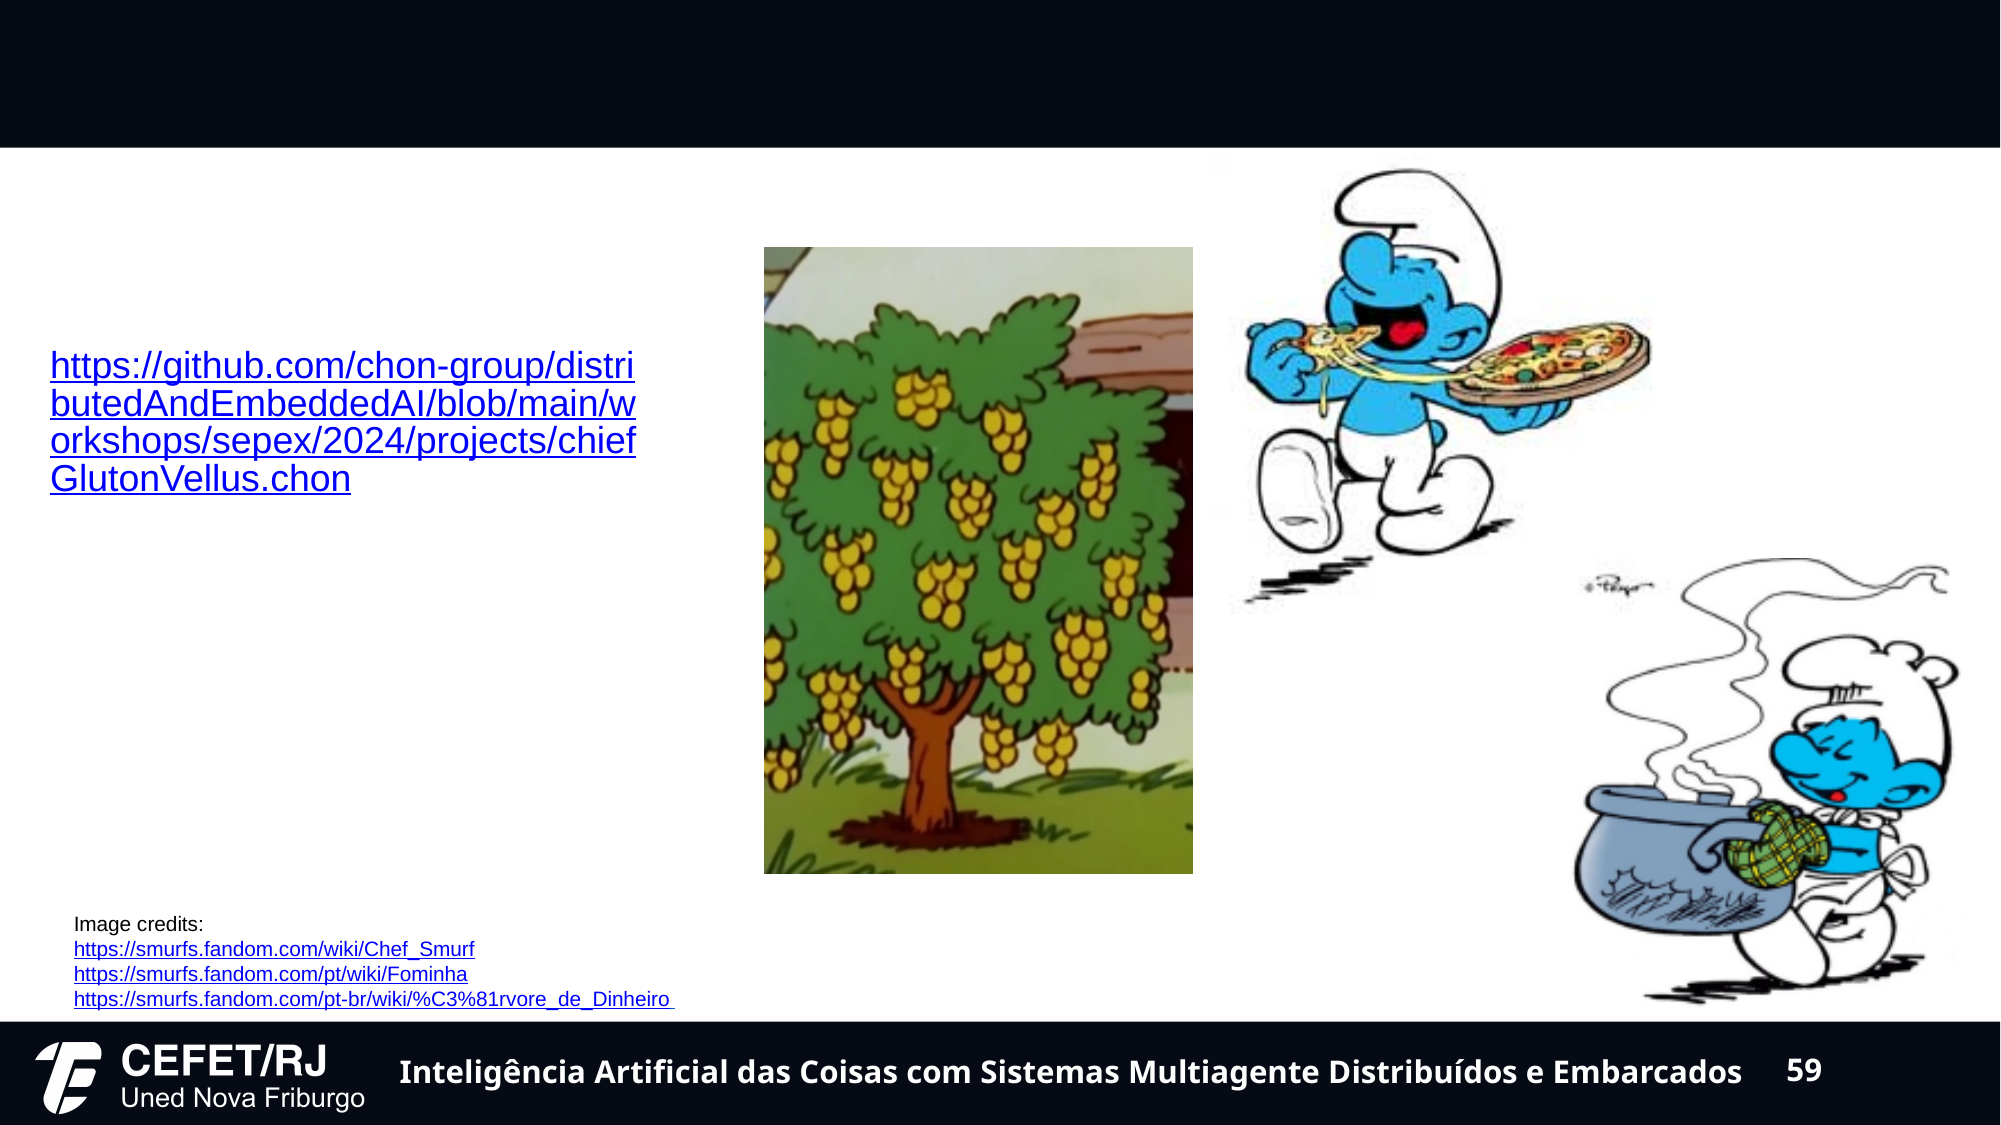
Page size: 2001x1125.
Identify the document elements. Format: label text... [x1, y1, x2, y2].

picture [0, 1001, 398, 1125]
picture [1211, 153, 1970, 1011]
text_box https://github.com/chon-group/distributedAndEmbeddedAI/blob/main/workshops/sepex/2024/projects/chiefGlutonVellus.chon [35, 333, 665, 487]
picture [764, 247, 1193, 874]
text_box Image credits: https://smurfs.fandom.com/wiki/Chef_Smurf https://smurfs.fandom.com/pt/wiki/Fominha https://smurfs.fandom.com/pt-br/wiki/%C3%81rvore_de_Dinheiro [59, 903, 1374, 1018]
